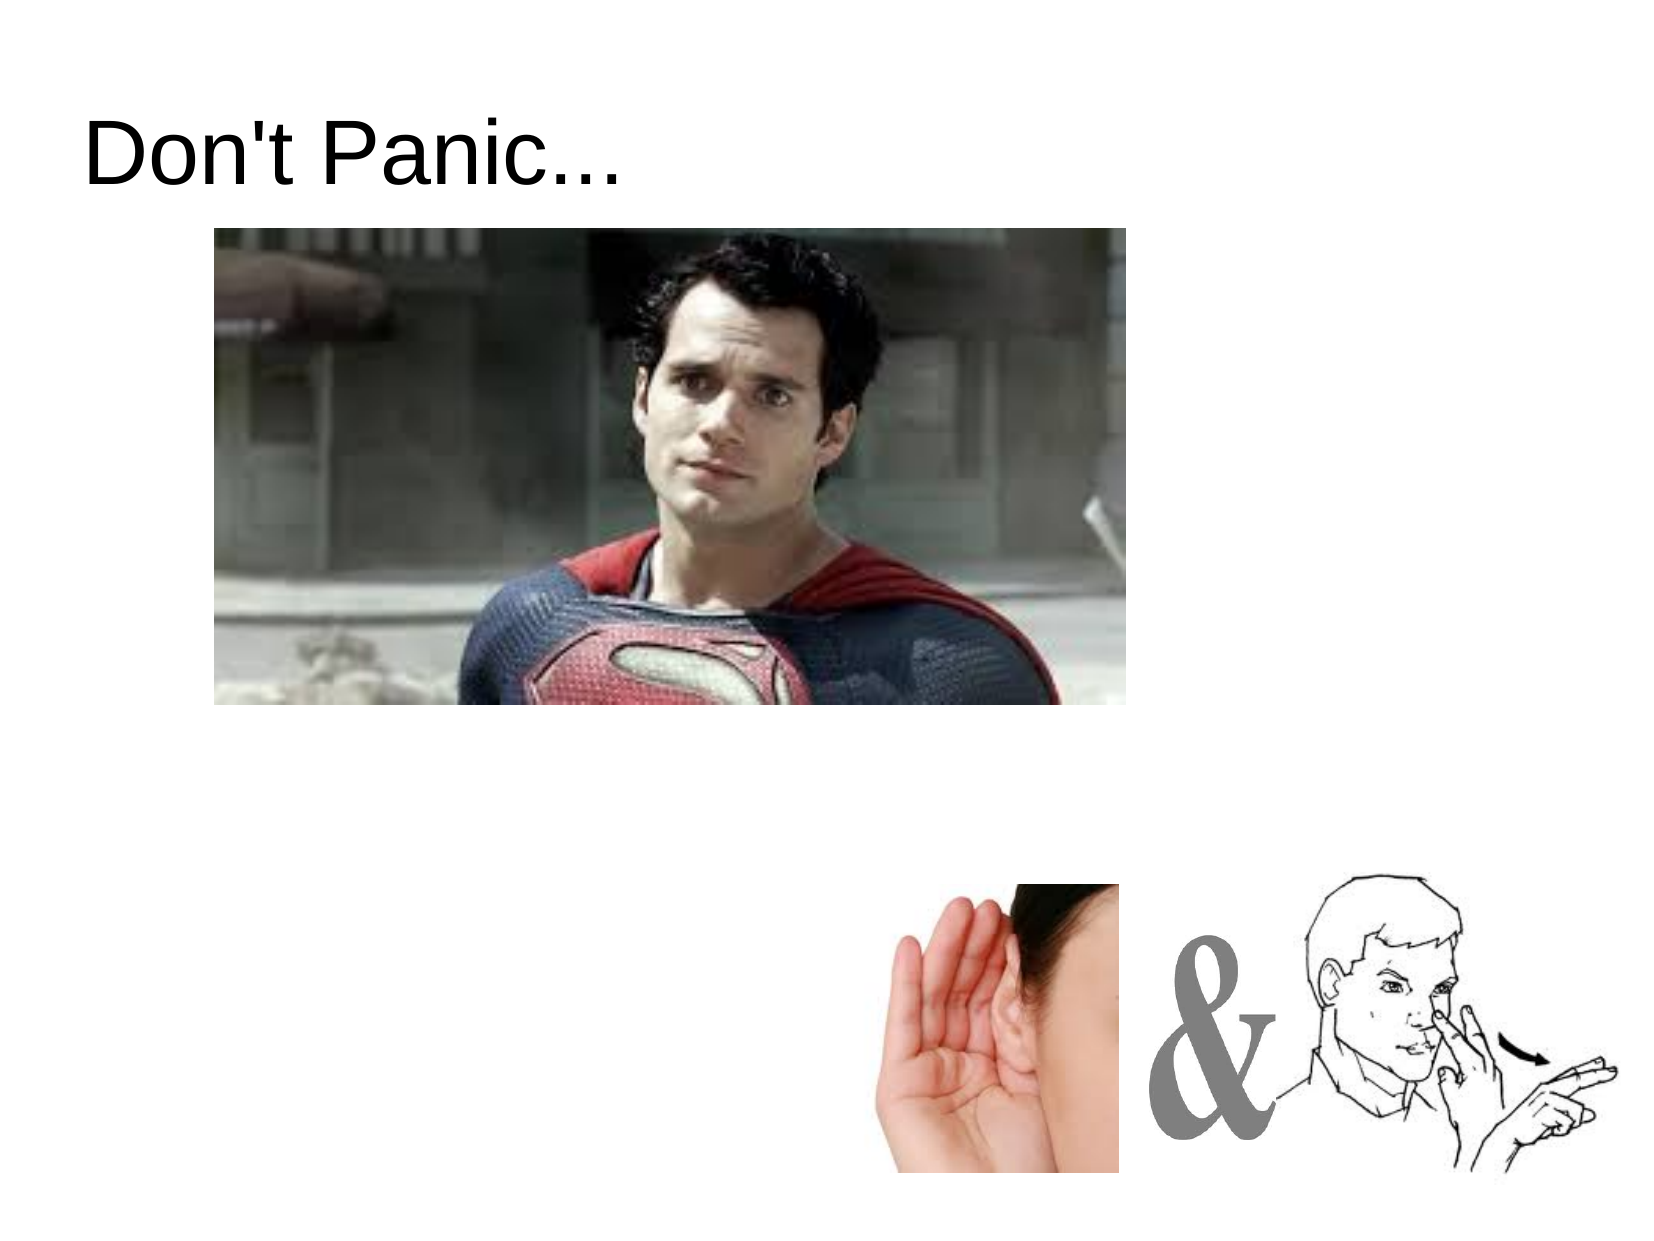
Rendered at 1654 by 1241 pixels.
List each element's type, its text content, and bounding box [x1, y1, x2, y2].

picture [1149, 860, 1636, 1186]
picture [214, 228, 1126, 706]
picture [690, 884, 1119, 1173]
title Don't Panic... [82, 49, 1571, 257]
